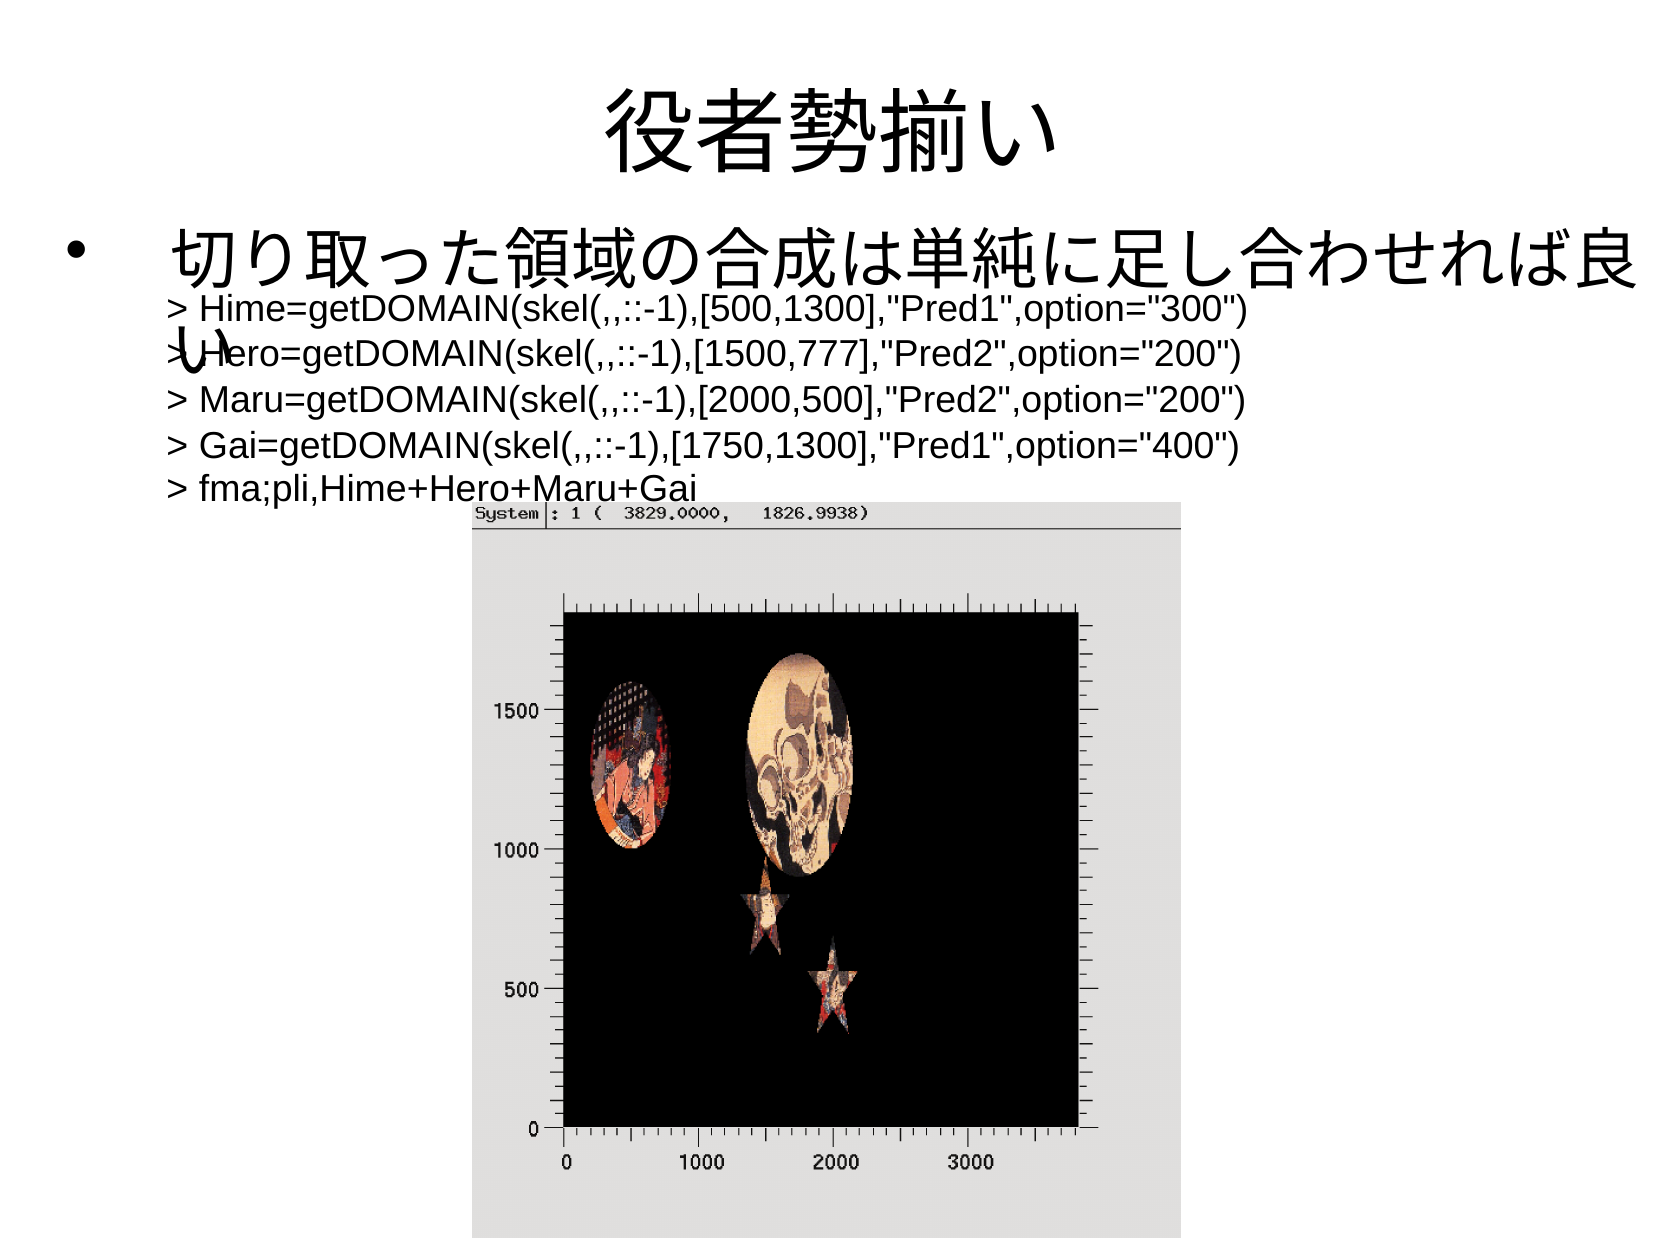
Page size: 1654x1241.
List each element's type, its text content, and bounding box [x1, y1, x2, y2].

picture [472, 502, 1181, 1238]
list 切り取った領域の合成は単純に足し合わせれば良い [29, 206, 1654, 296]
title 役者勢揃い [88, 29, 1577, 206]
text_box > Hime=getDOMAIN(skel(,,::-1),[500,1300],"Pred1",option="300")‏ > Hero=getDOMAIN(skel(,,::-1),[1500,777],"Pred2",option="200")‏ > Maru=getDOMAIN(skel(,,::-1),[2000,500],"Pred2",option="200")‏ > Gai=getDOMAIN(skel(,,::-1),[1750,1300],"Pred1",option="400")‏ > fma;pli,Hime+Hero+Maru+Gai [151, 277, 1270, 502]
